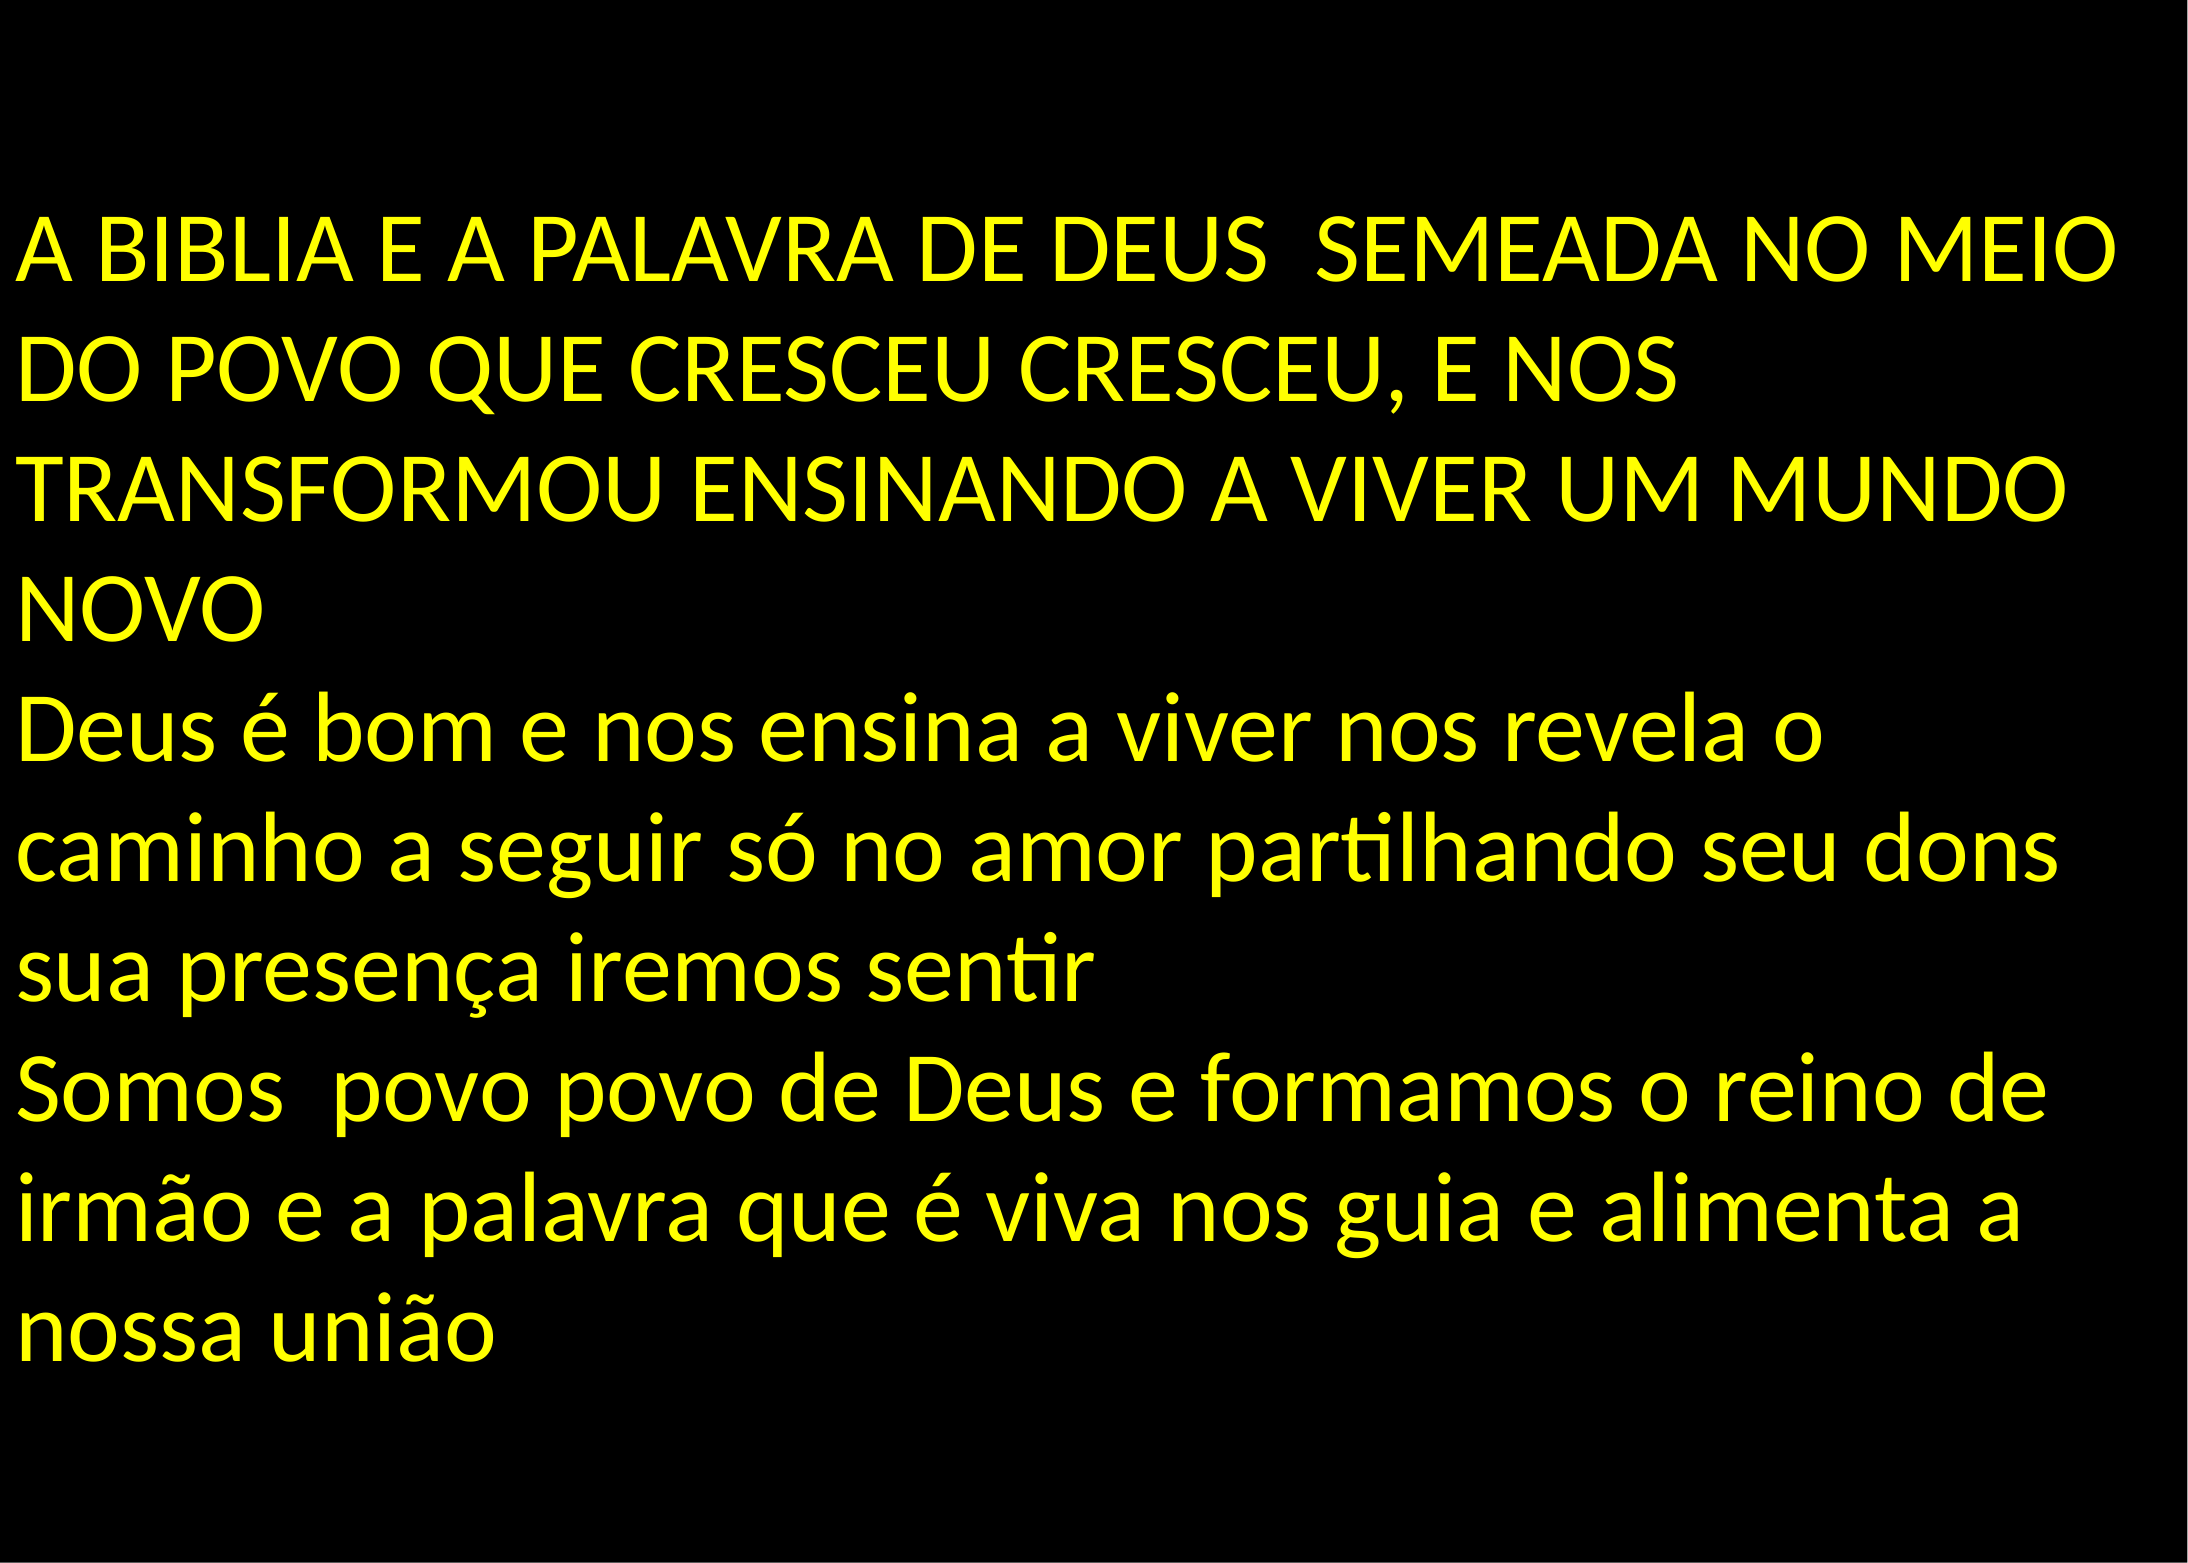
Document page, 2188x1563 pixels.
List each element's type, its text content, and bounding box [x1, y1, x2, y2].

title A BIBLIA E A PALAVRA DE DEUS SEMEADA NO MEIO DO POVO QUE CRESCEU CRESCEU, E NOS TRANSFORMOU ENSINANDO A VIVER UM MUNDO NOVO Deus é bom e nos ensina a viver nos revela o caminho a seguir só no amor partilhando seu dons sua presença iremos sentir Somos povo povo de Deus e formamos o reino de irmão e a palavra que é viva nos guia e alimenta a nossa união [0, 0, 2188, 1563]
